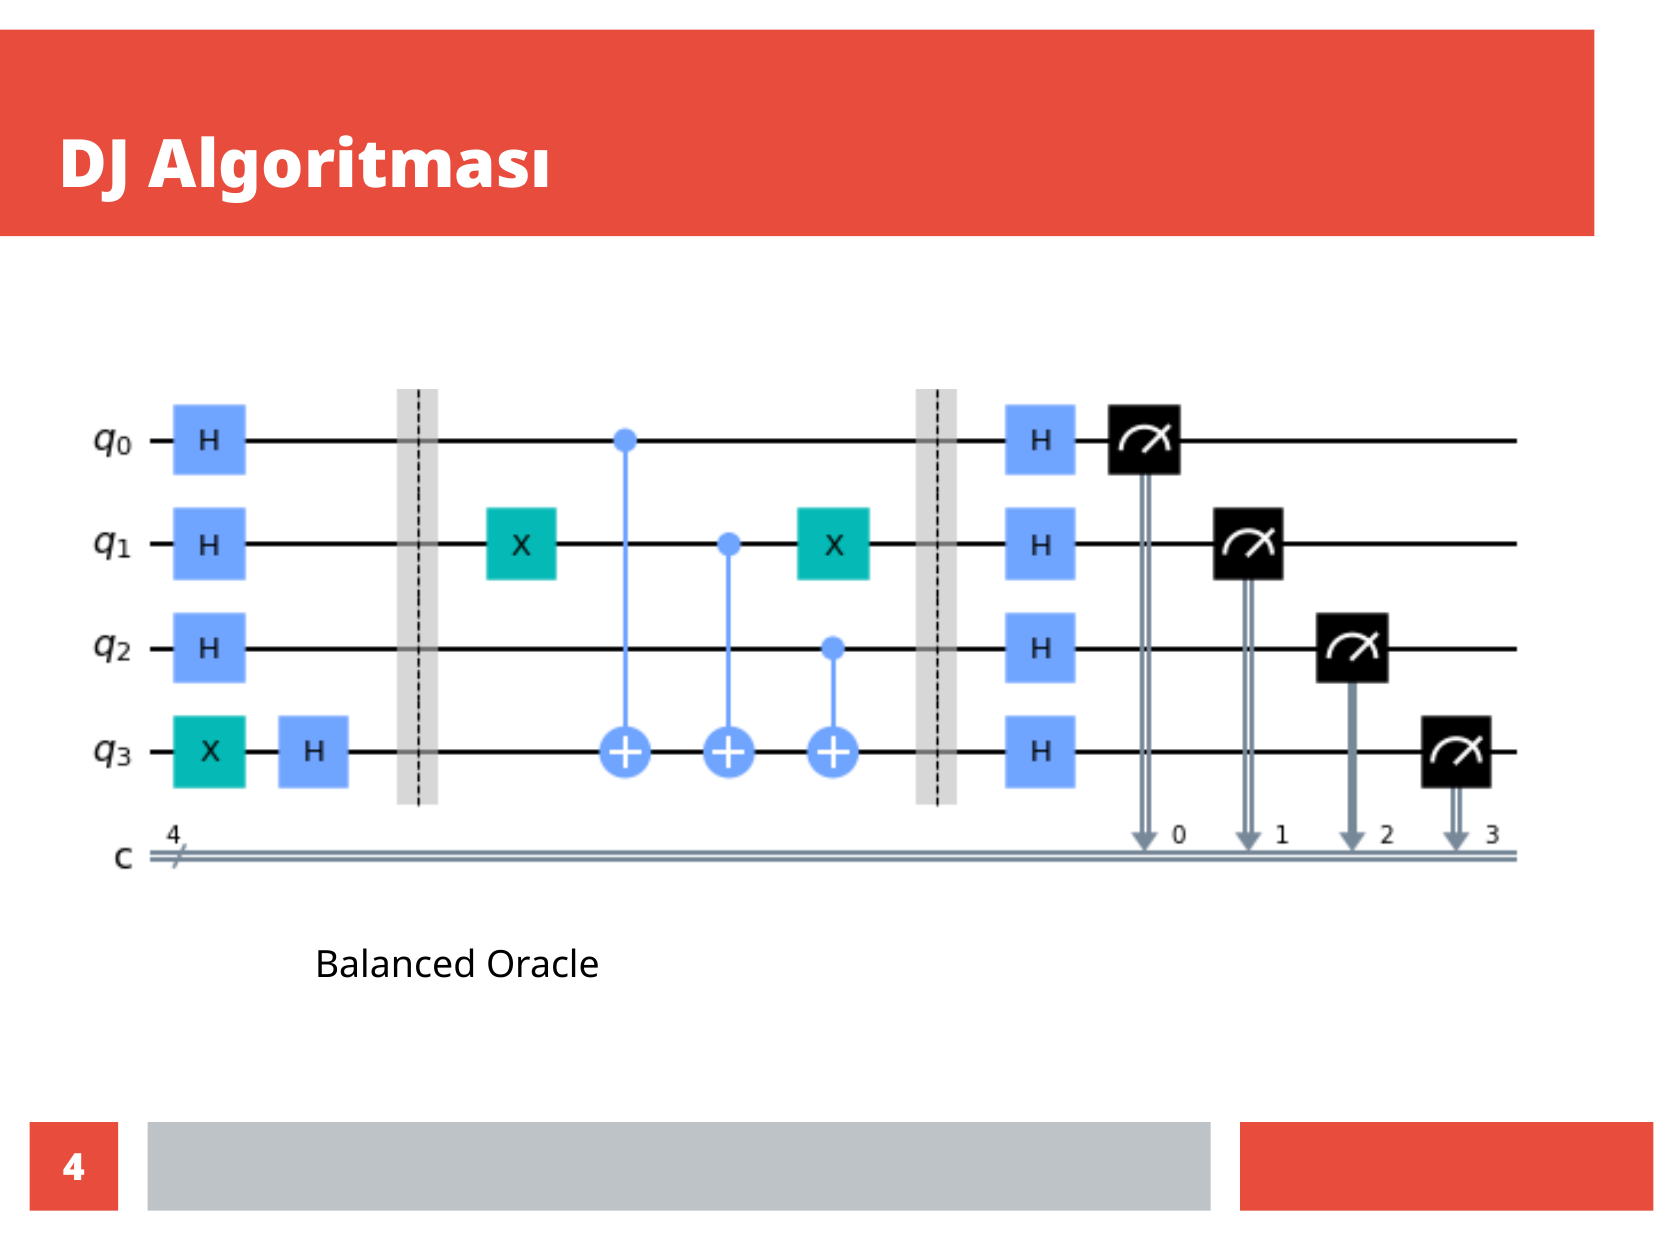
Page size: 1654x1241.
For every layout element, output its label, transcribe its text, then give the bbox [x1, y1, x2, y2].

picture [73, 389, 1529, 916]
text_box Balanced Oracle [300, 930, 1351, 989]
title DJ Algoritması [59, 59, 1595, 207]
